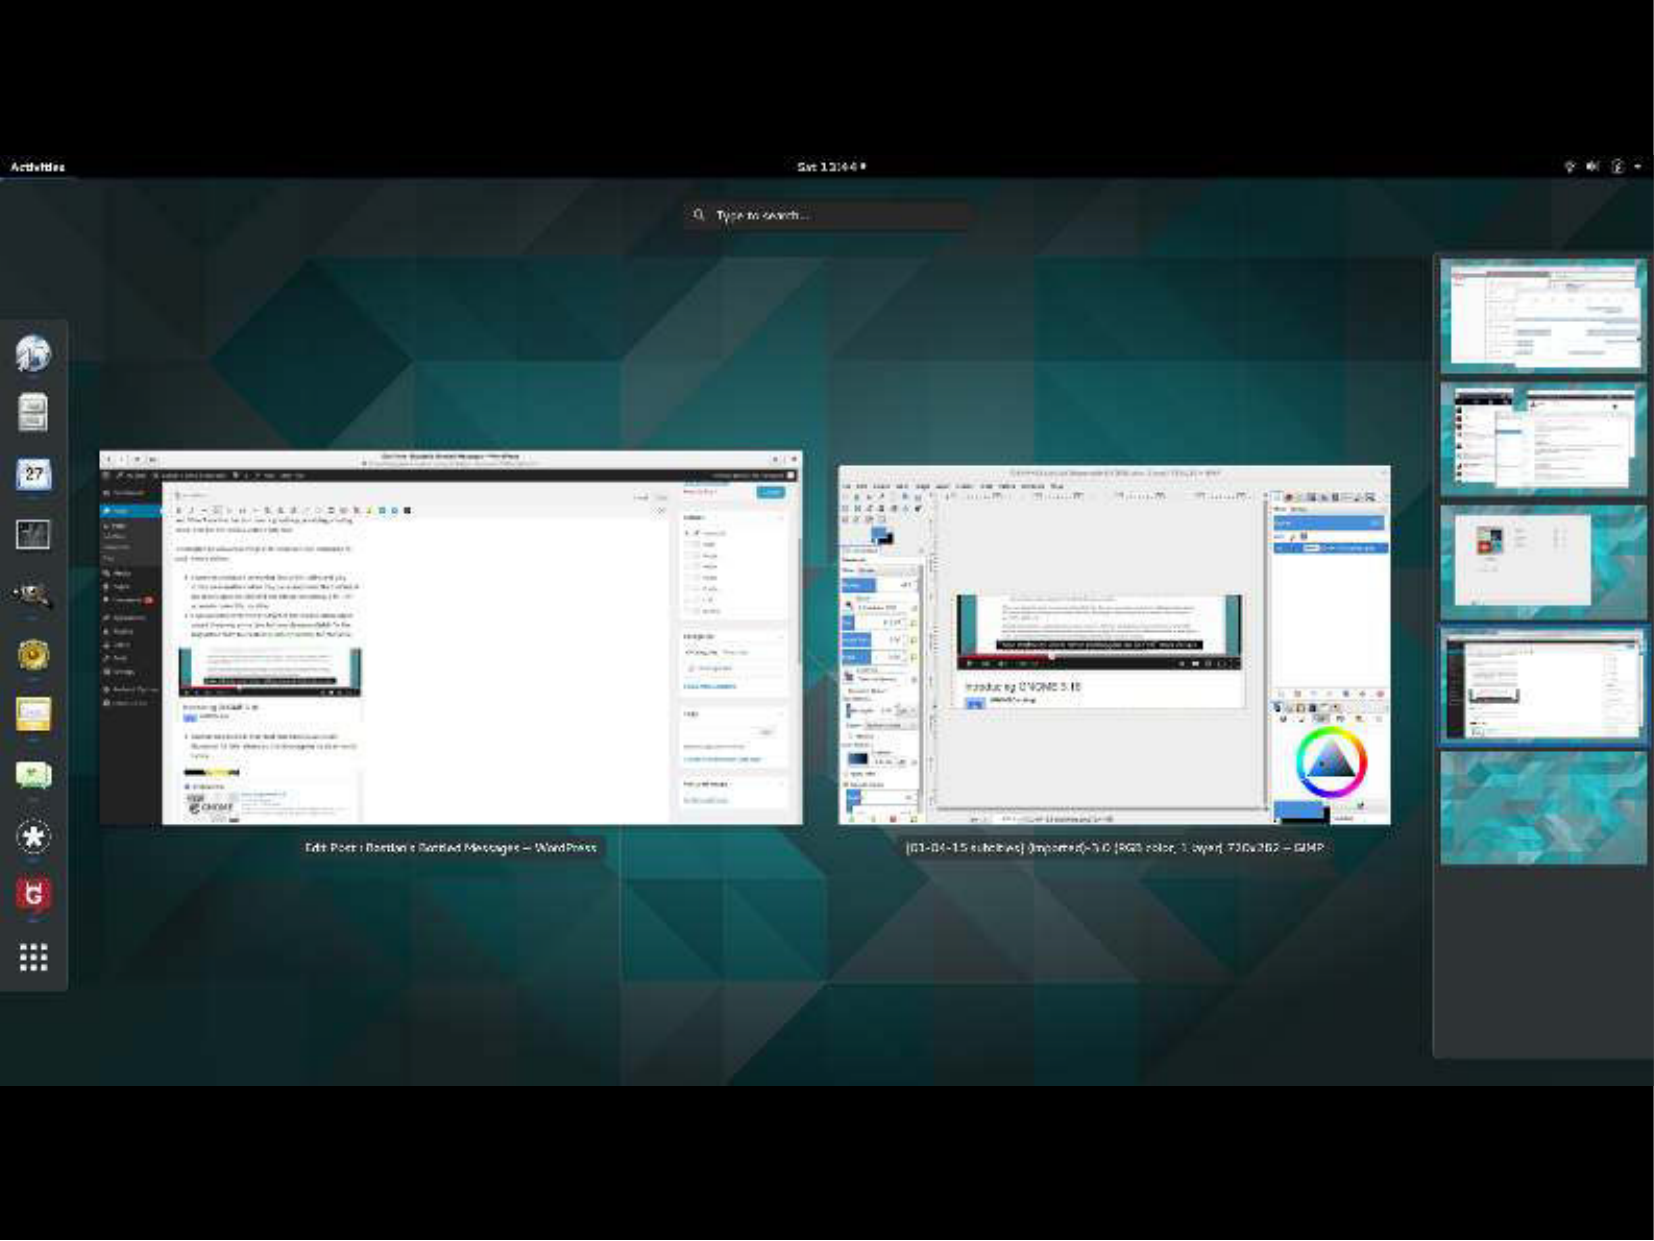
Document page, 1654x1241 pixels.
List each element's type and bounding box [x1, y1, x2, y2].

text_box [0, 155, 1654, 1086]
